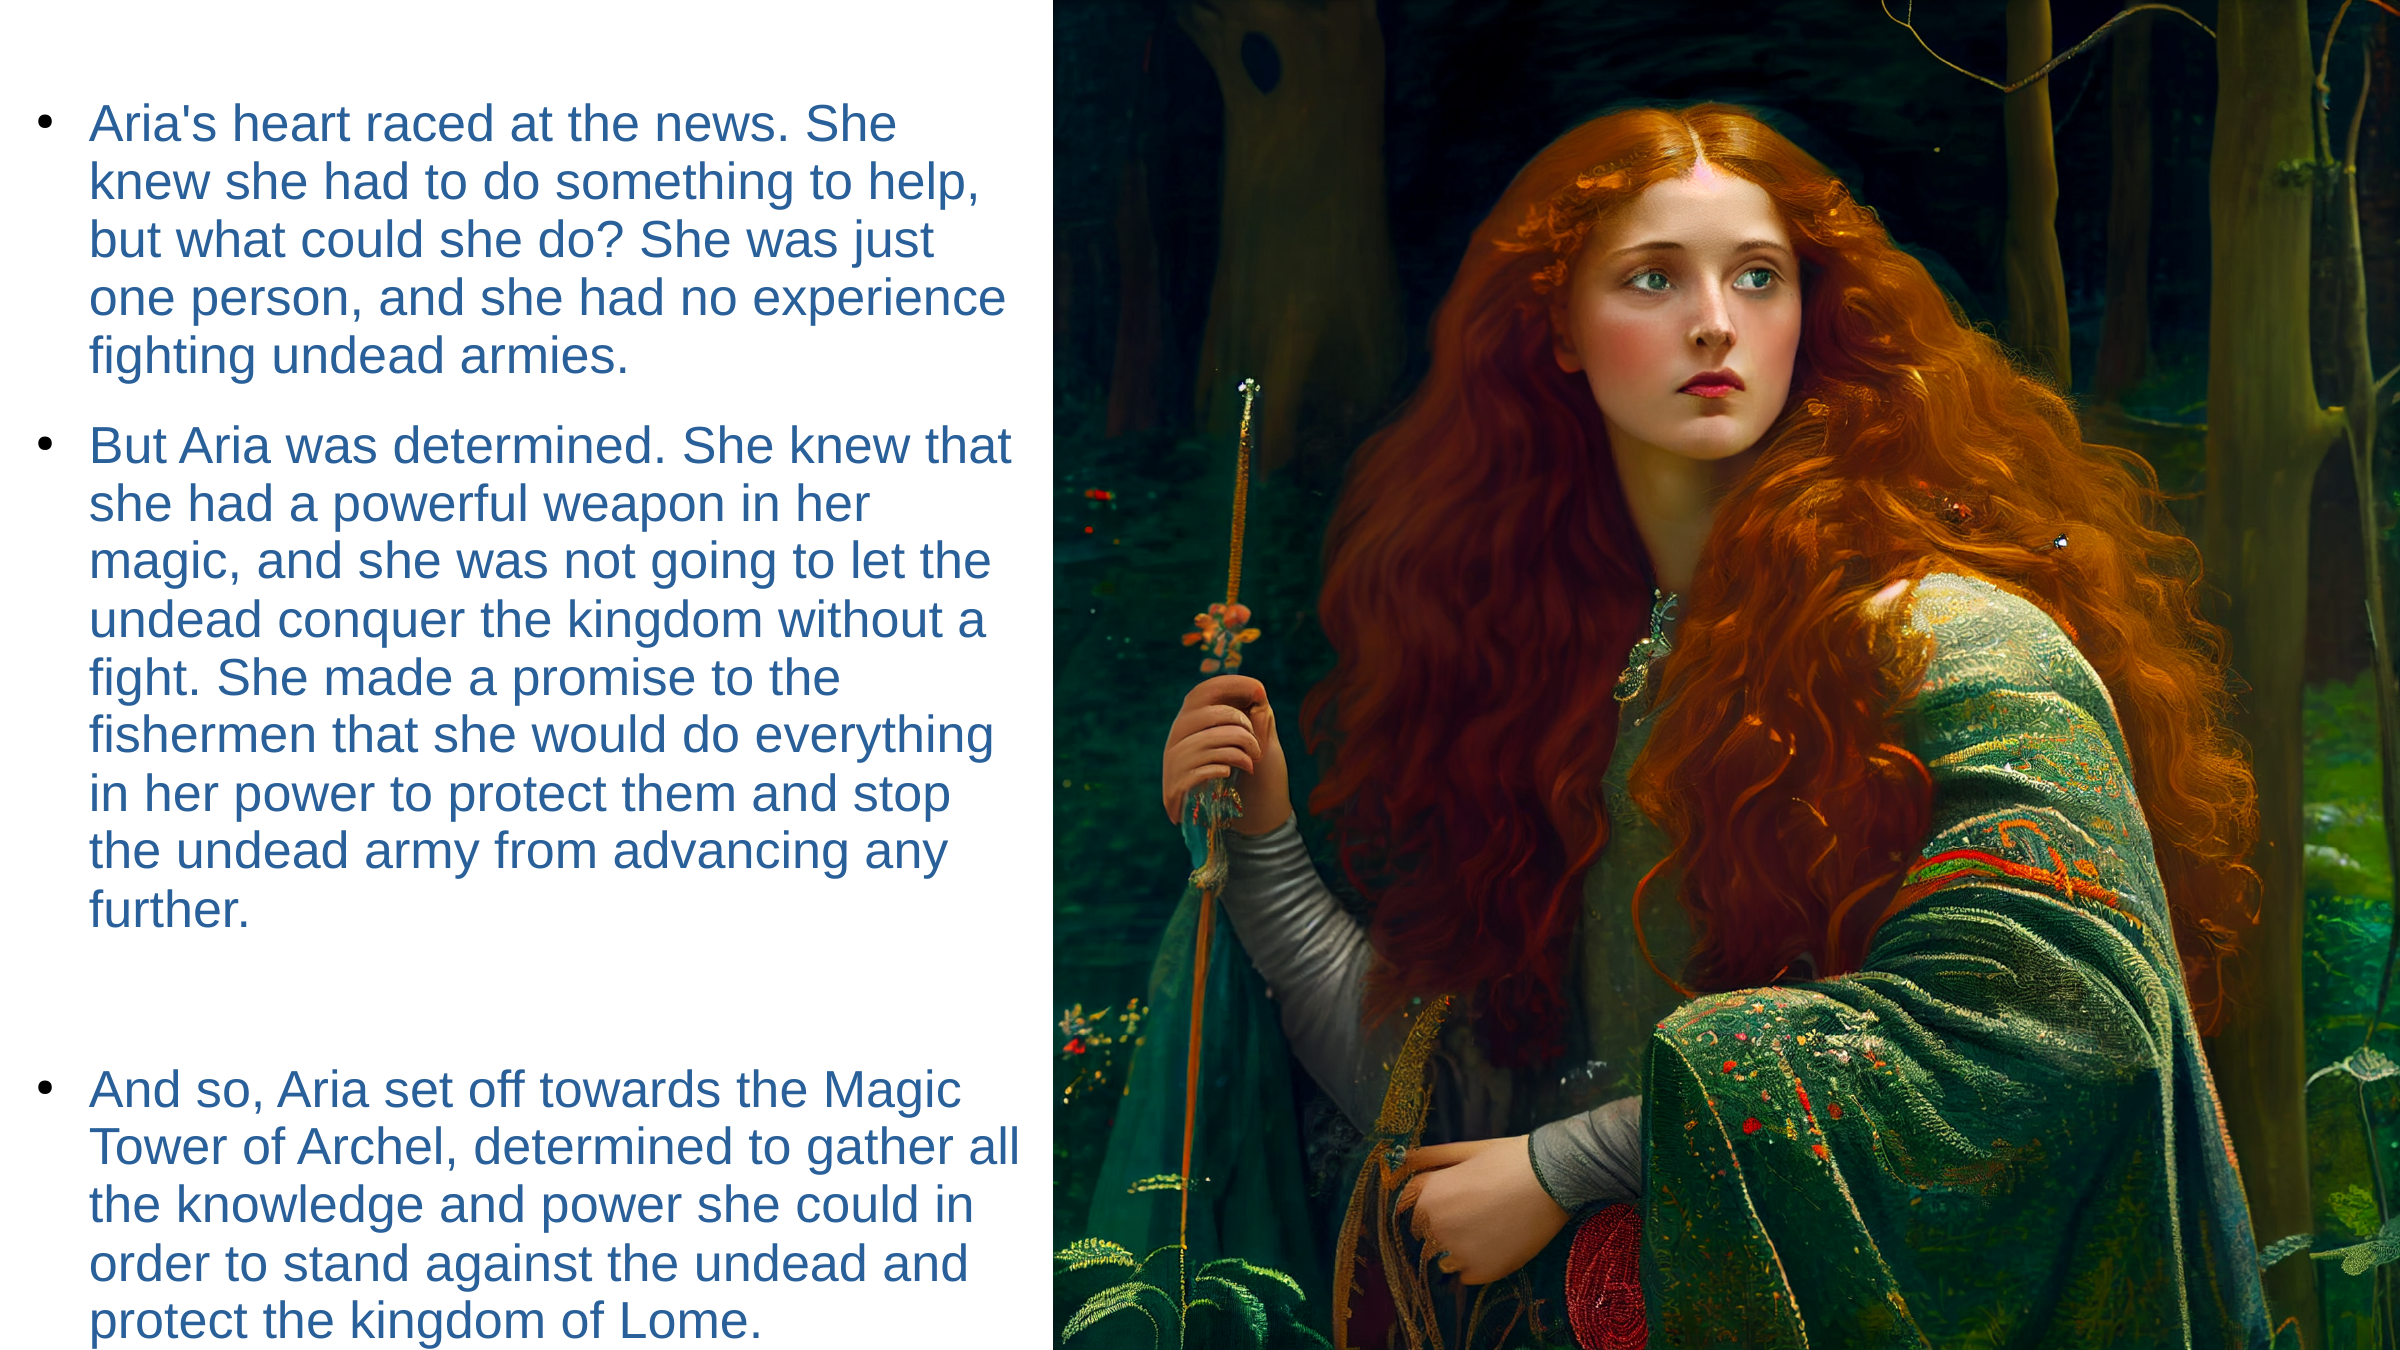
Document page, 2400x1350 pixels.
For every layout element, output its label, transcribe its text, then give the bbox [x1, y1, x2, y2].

list Aria's heart raced at the news. She knew she had to do something to help, but what could she do? She was just one person, and she had no experience fighting undead armies. But Aria was determined. She knew that she had a powerful weapon in her magic, and she was not going to let the undead conquer the kingdom without a fight. She made a promise to the fishermen that she would do everything in her power to protect them and stop the undead army from advancing any further. And so, Aria set off towards the Magic Tower of Archel, determined to gather all the knowledge and power she could in order to stand against the undead and protect the kingdom of Lome. [18, 4, 1024, 1350]
picture [1053, 0, 2400, 1350]
